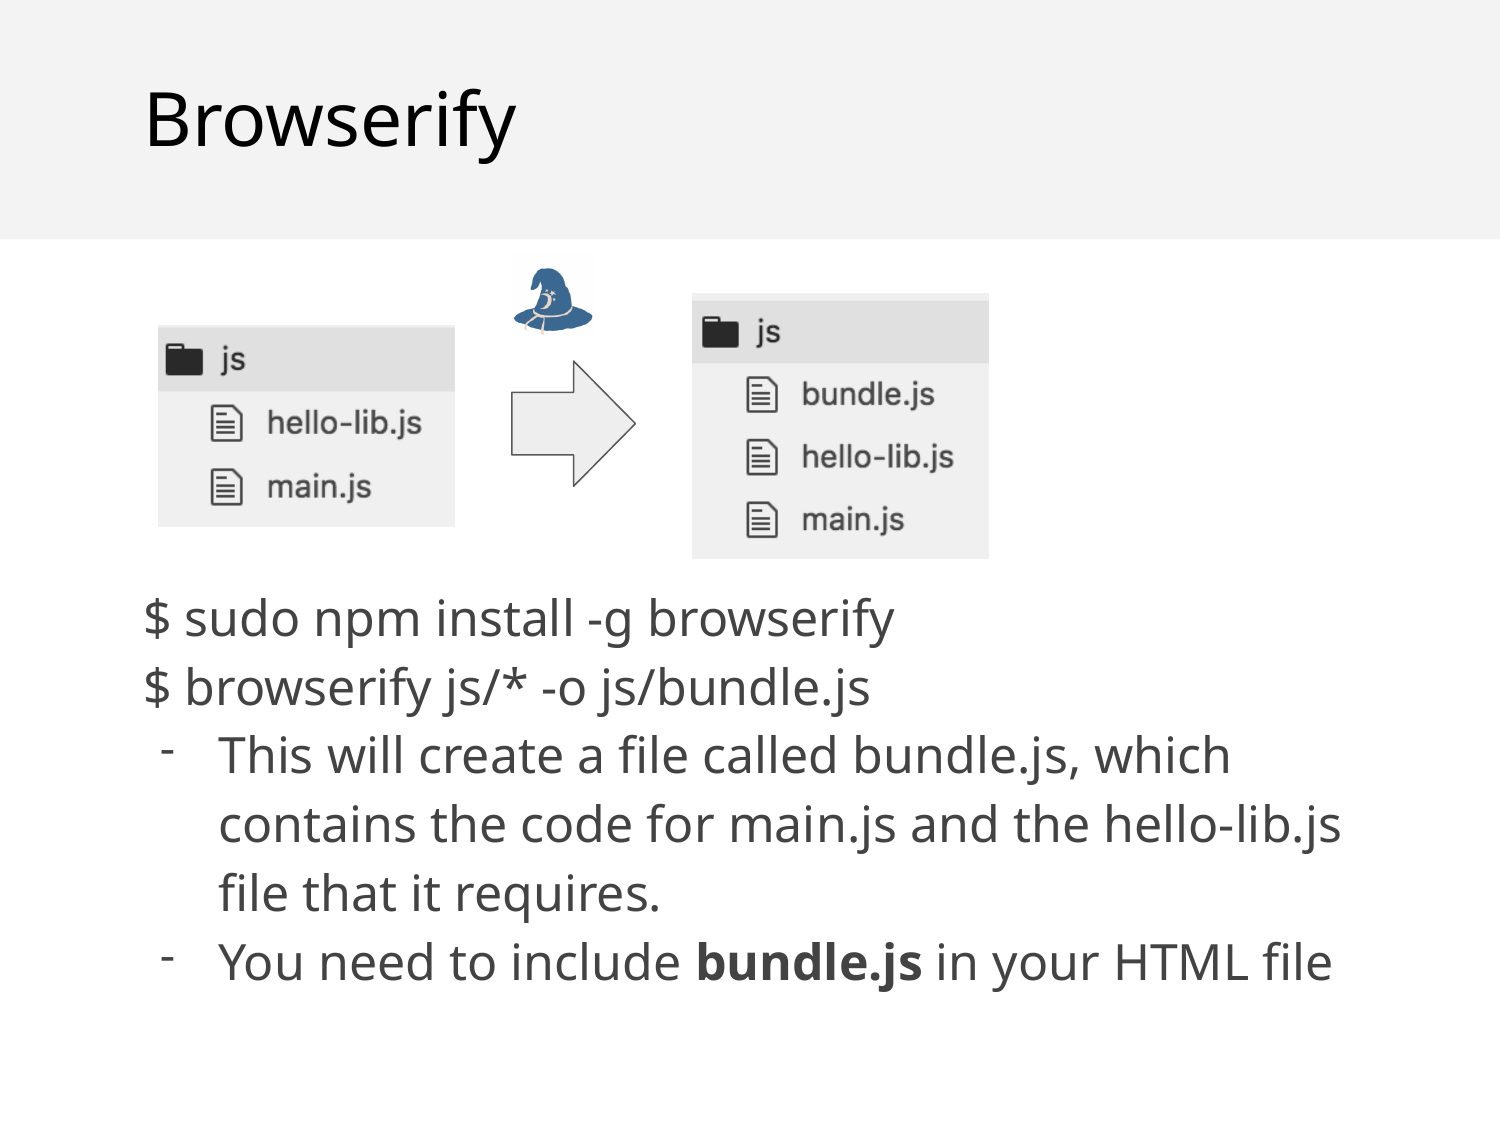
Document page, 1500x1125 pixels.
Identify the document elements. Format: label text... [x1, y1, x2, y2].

text_box [511, 361, 636, 487]
picture [692, 293, 989, 559]
picture [511, 251, 594, 335]
title Browserify [128, 56, 1372, 183]
list $ sudo npm install -g browserify $ browserify js/* -o js/bundle.js This will create a file called bundle.js, which contains the code for main.js and the hello-lib.js file that it requires. You need to include bundle.js in your HTML file [128, 561, 1372, 955]
picture [158, 325, 455, 527]
